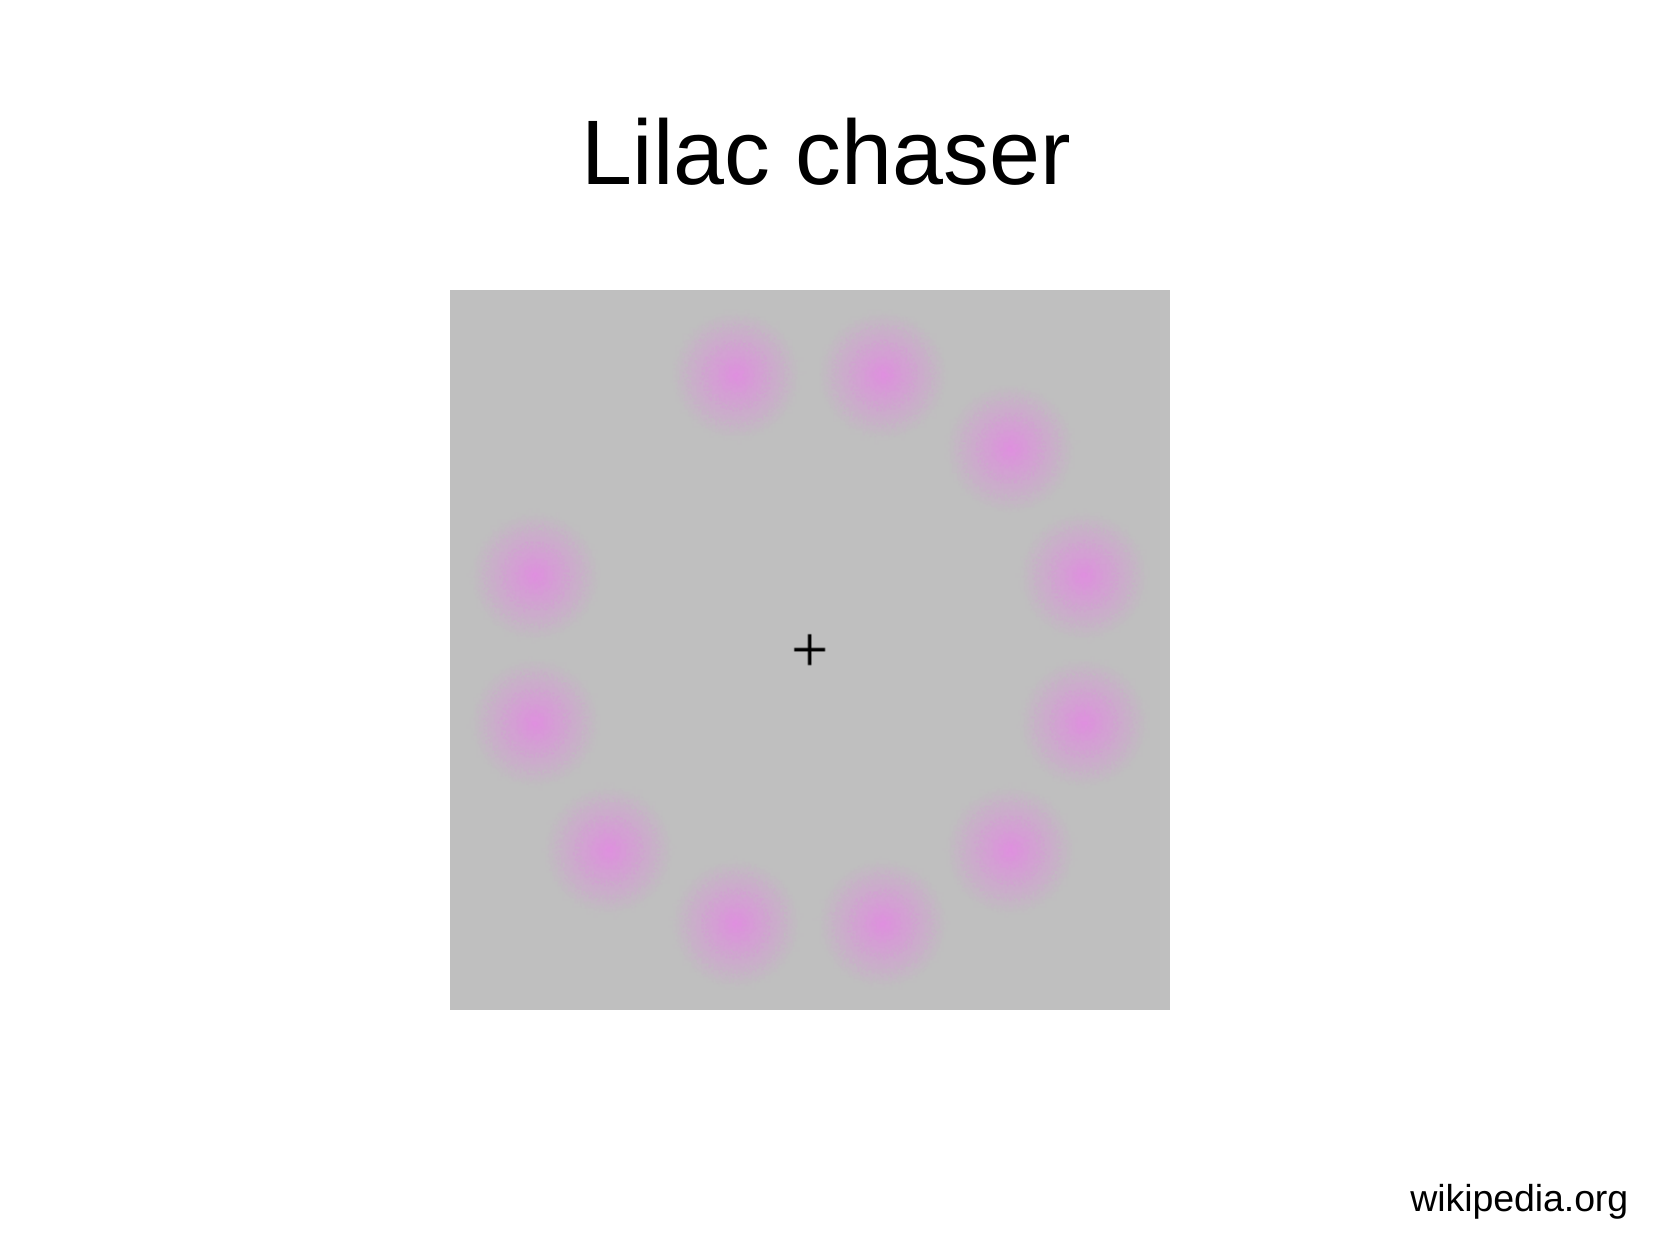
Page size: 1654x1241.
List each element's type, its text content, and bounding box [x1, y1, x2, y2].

text_box wikipedia.org [1395, 1170, 1644, 1227]
picture [450, 290, 1170, 1010]
title Lilac chaser [82, 49, 1571, 257]
